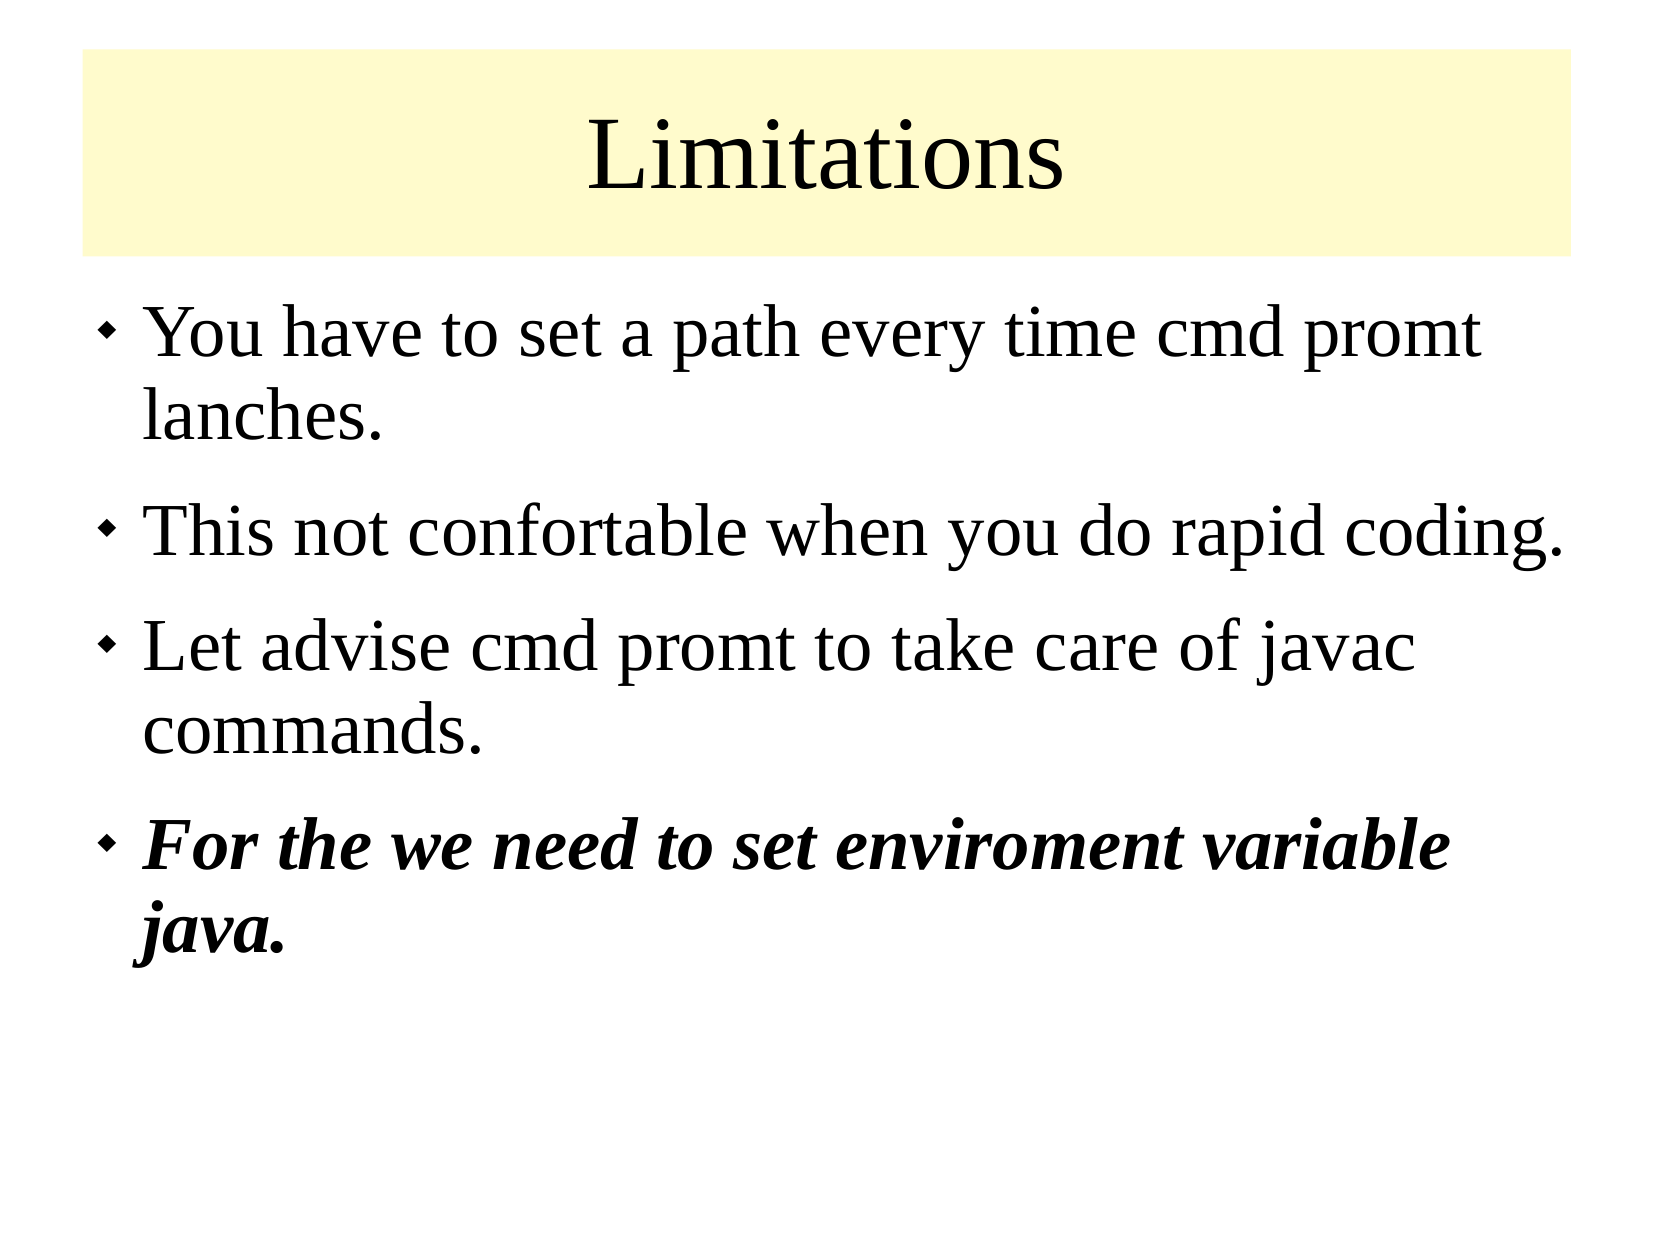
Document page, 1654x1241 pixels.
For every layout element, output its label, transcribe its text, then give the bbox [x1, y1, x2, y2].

title Limitations [82, 49, 1571, 257]
list You have to set a path every time cmd promt lanches. This not confortable when you do rapid coding. Let advise cmd promt to take care of javac commands. For the we need to set enviroment variable java. [82, 290, 1571, 1010]
